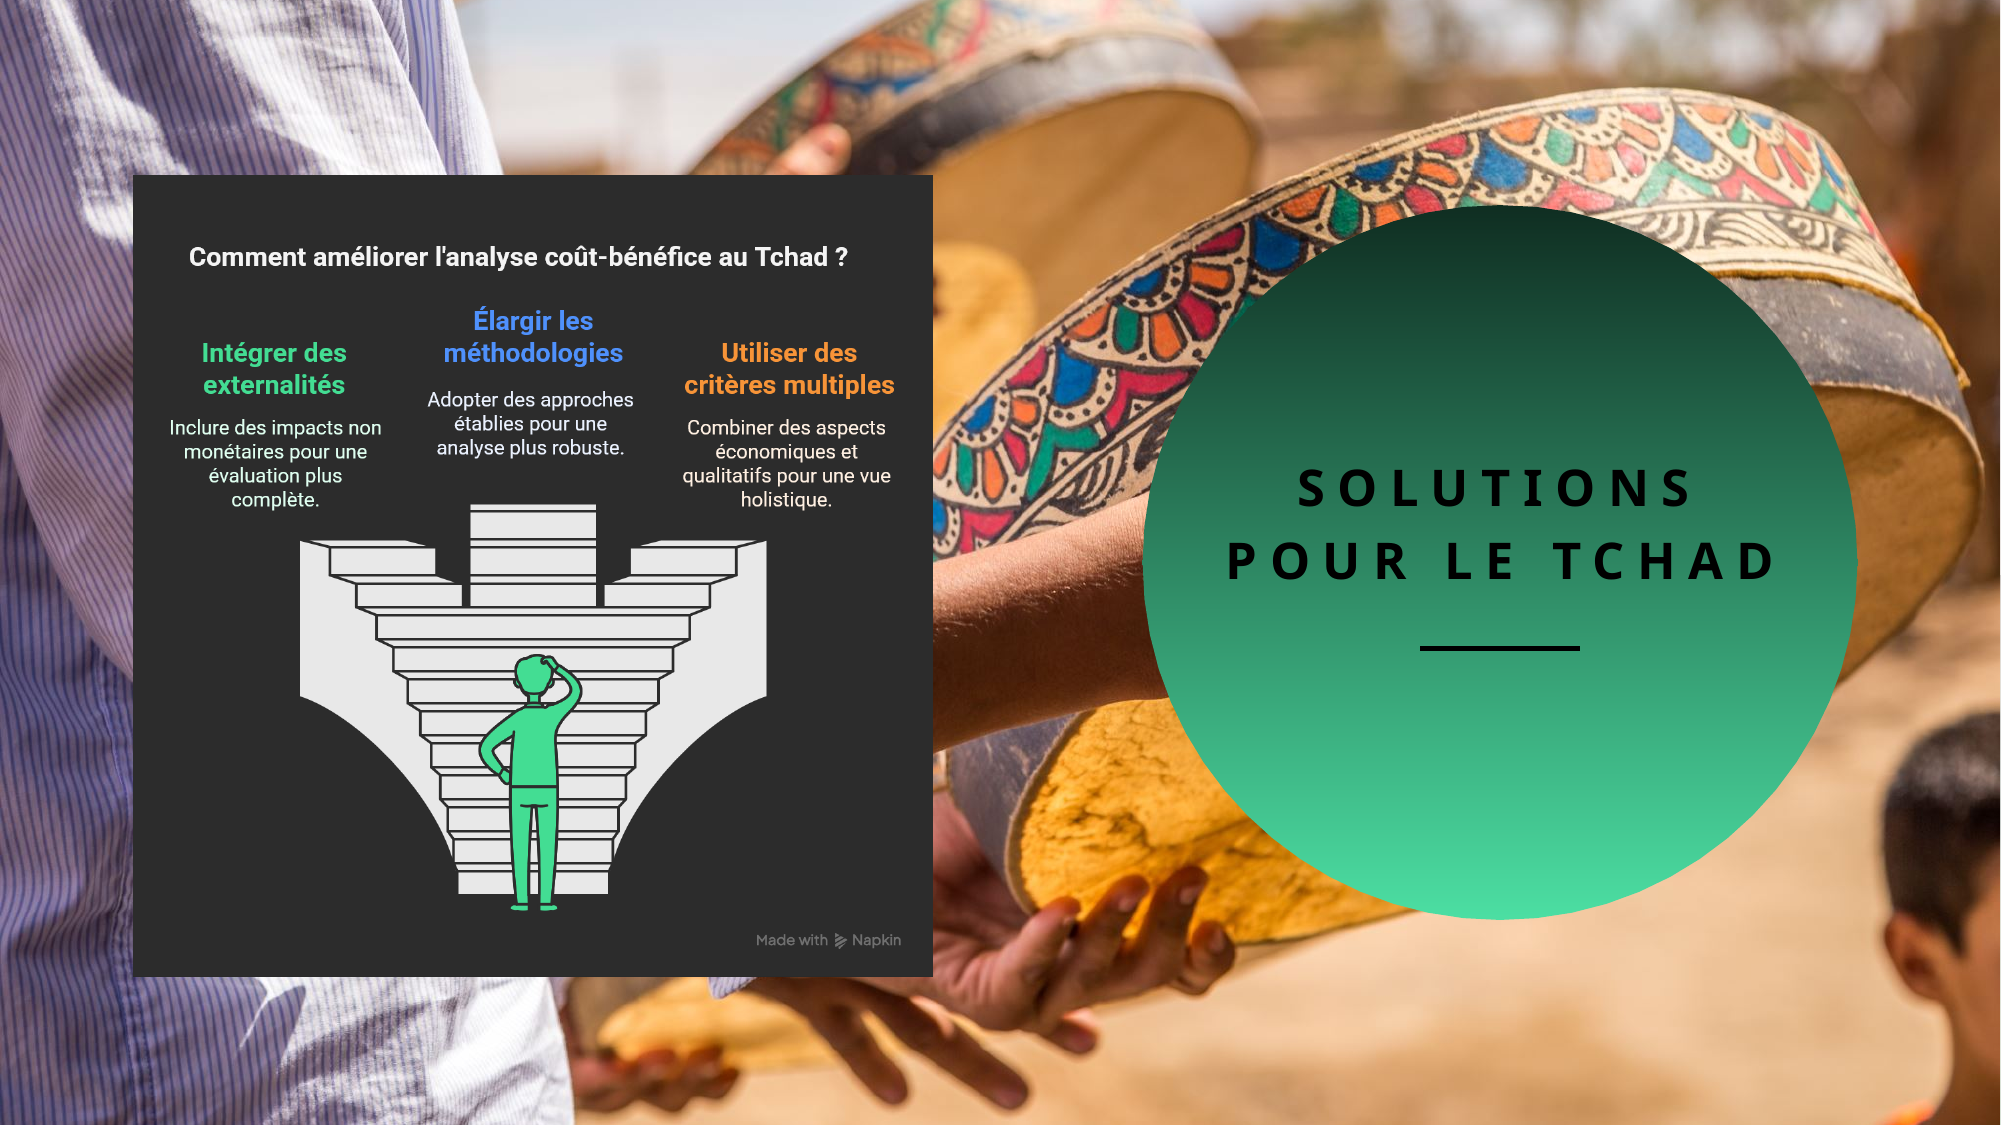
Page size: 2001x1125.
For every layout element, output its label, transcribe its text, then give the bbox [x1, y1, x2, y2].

text_box [1142, 205, 1858, 920]
picture [0, 0, 2000, 1125]
title Solutions pour le tchad [1209, 362, 1790, 597]
